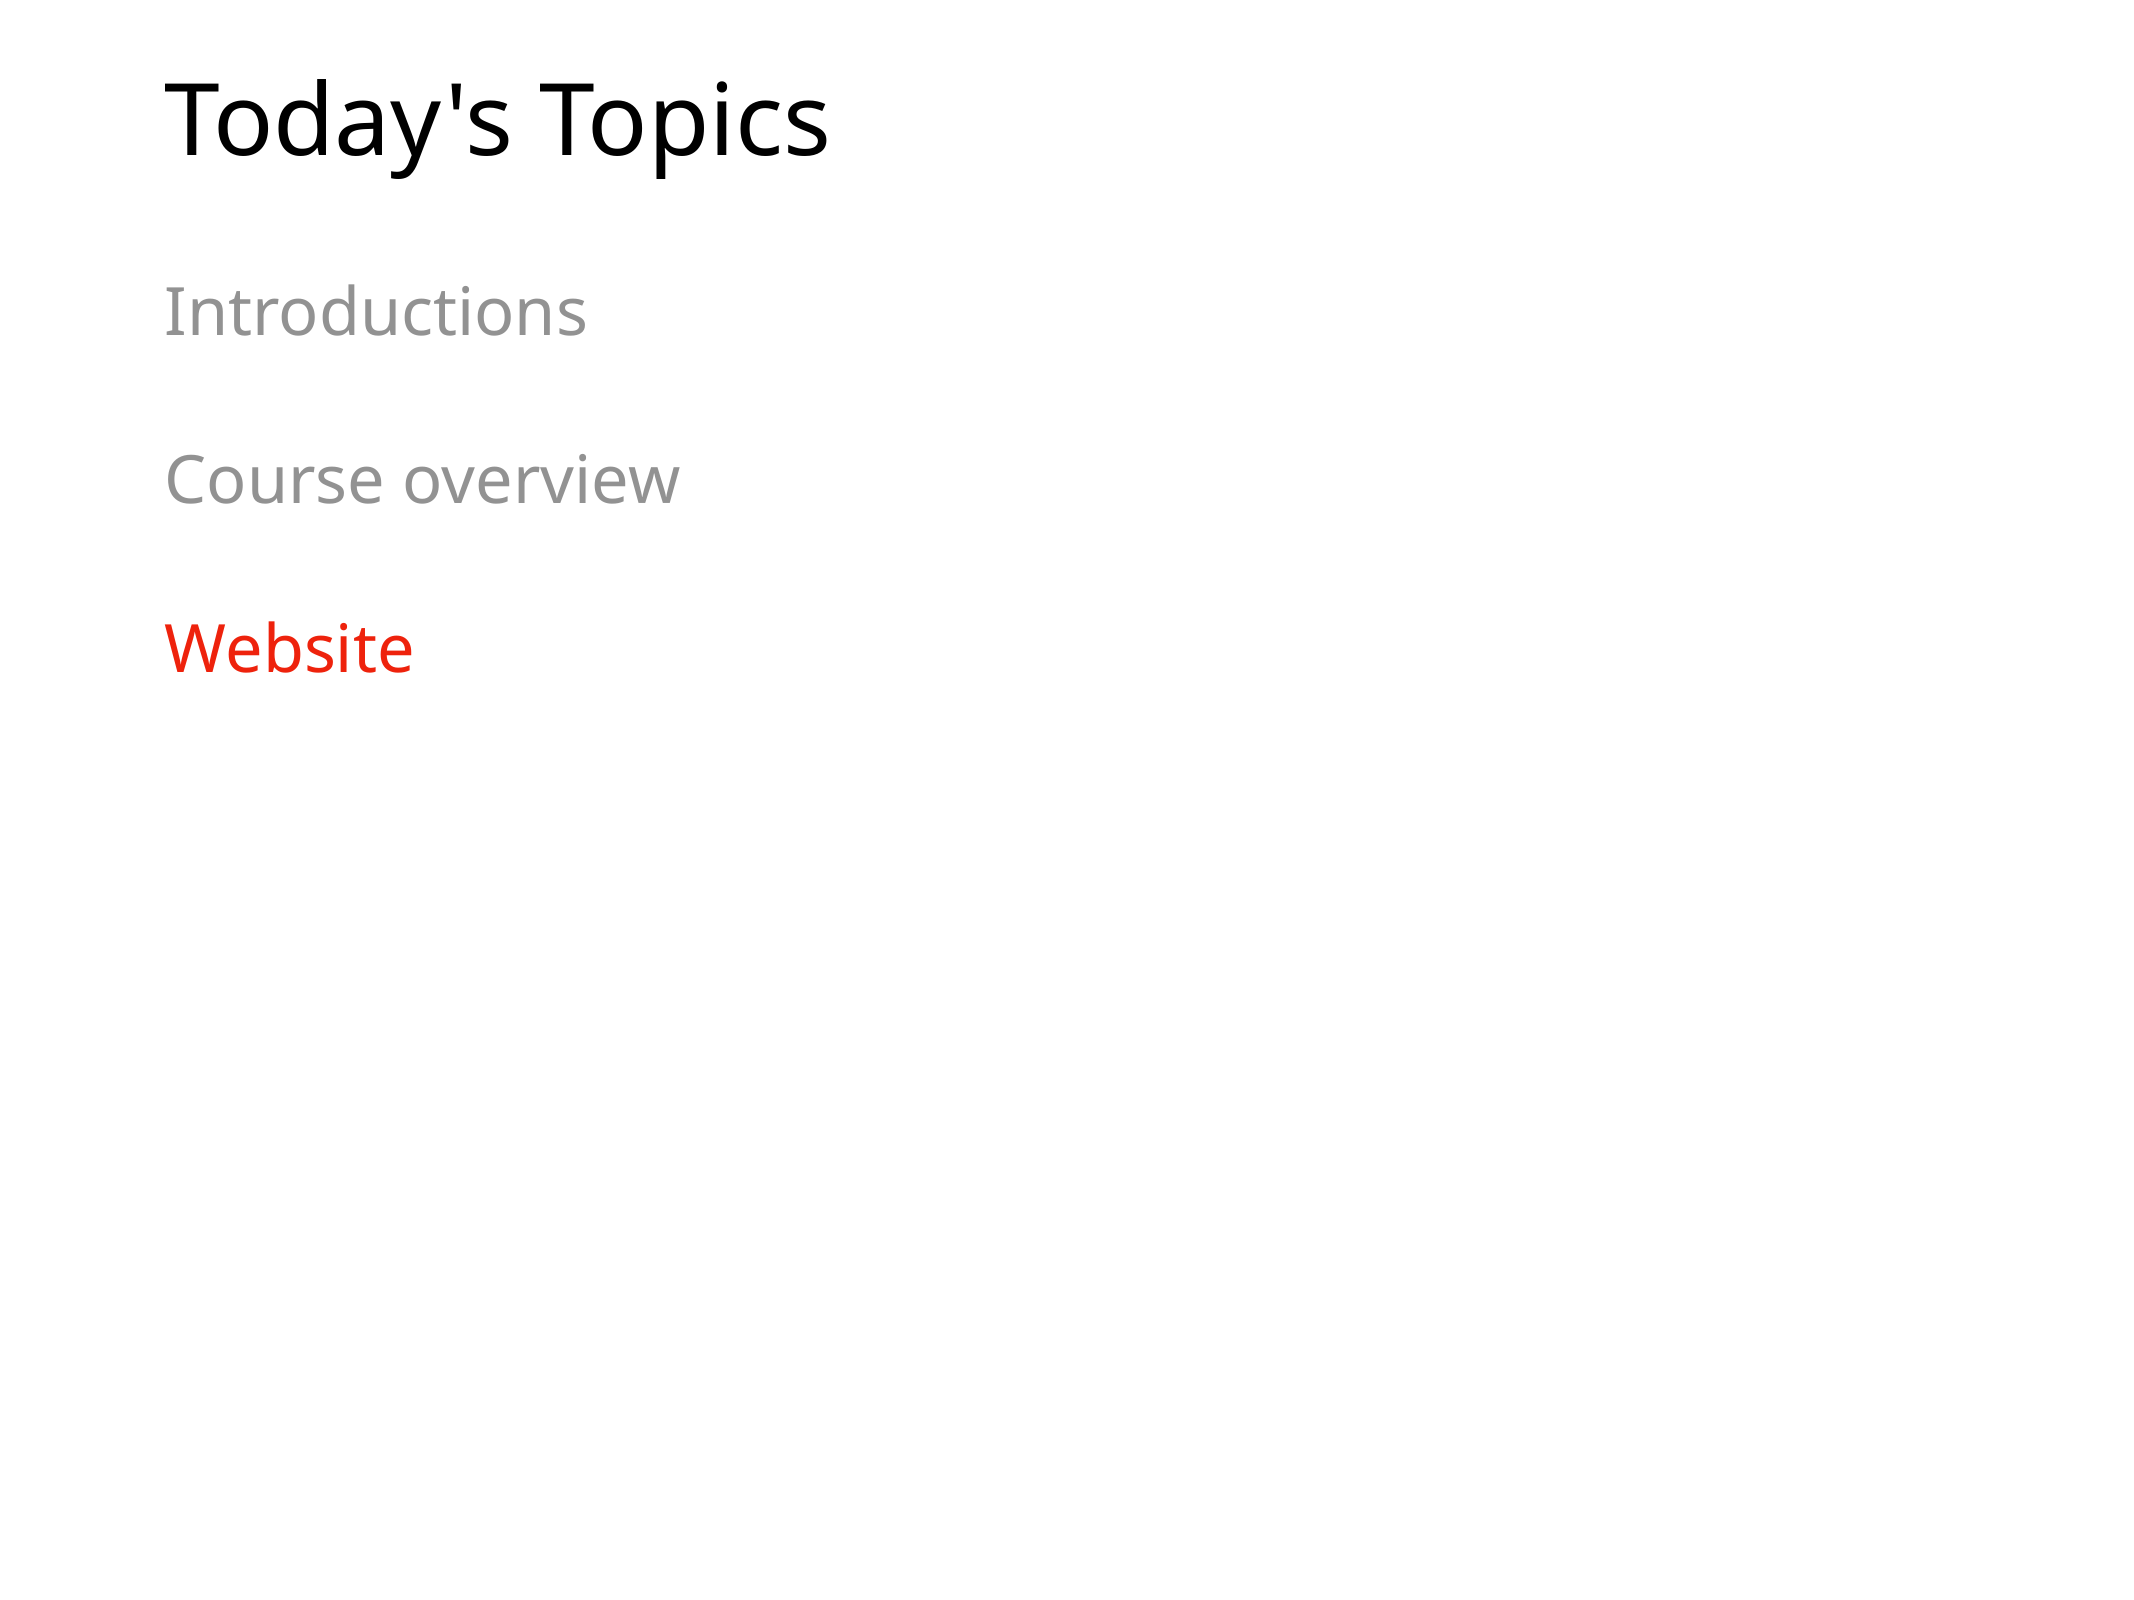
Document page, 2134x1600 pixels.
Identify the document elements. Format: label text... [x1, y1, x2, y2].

text_box Today's Topics [156, 41, 1977, 190]
text_box Introductions Course overview Website [156, 260, 1977, 1457]
